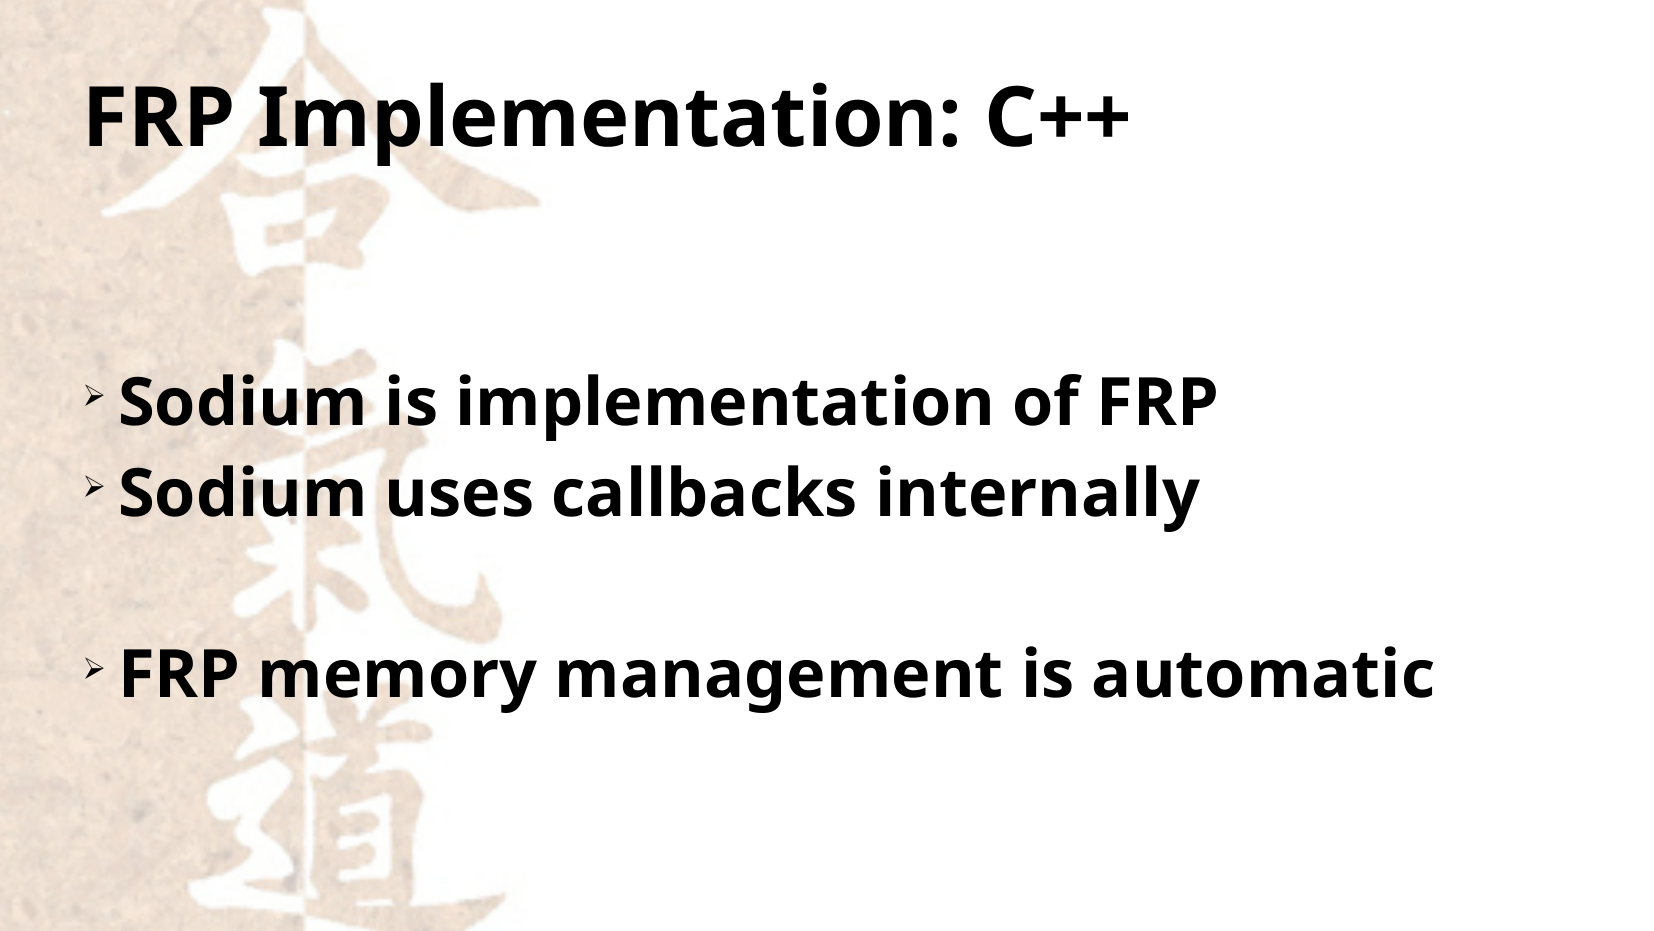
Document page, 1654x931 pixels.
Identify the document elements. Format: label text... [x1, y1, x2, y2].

picture [0, 0, 1654, 931]
subtitle Sodium is implementation of FRP Sodium uses callbacks internally FRP memory management is automatic [82, 354, 1571, 758]
title FRP Implementation: C++ [82, 37, 1571, 193]
